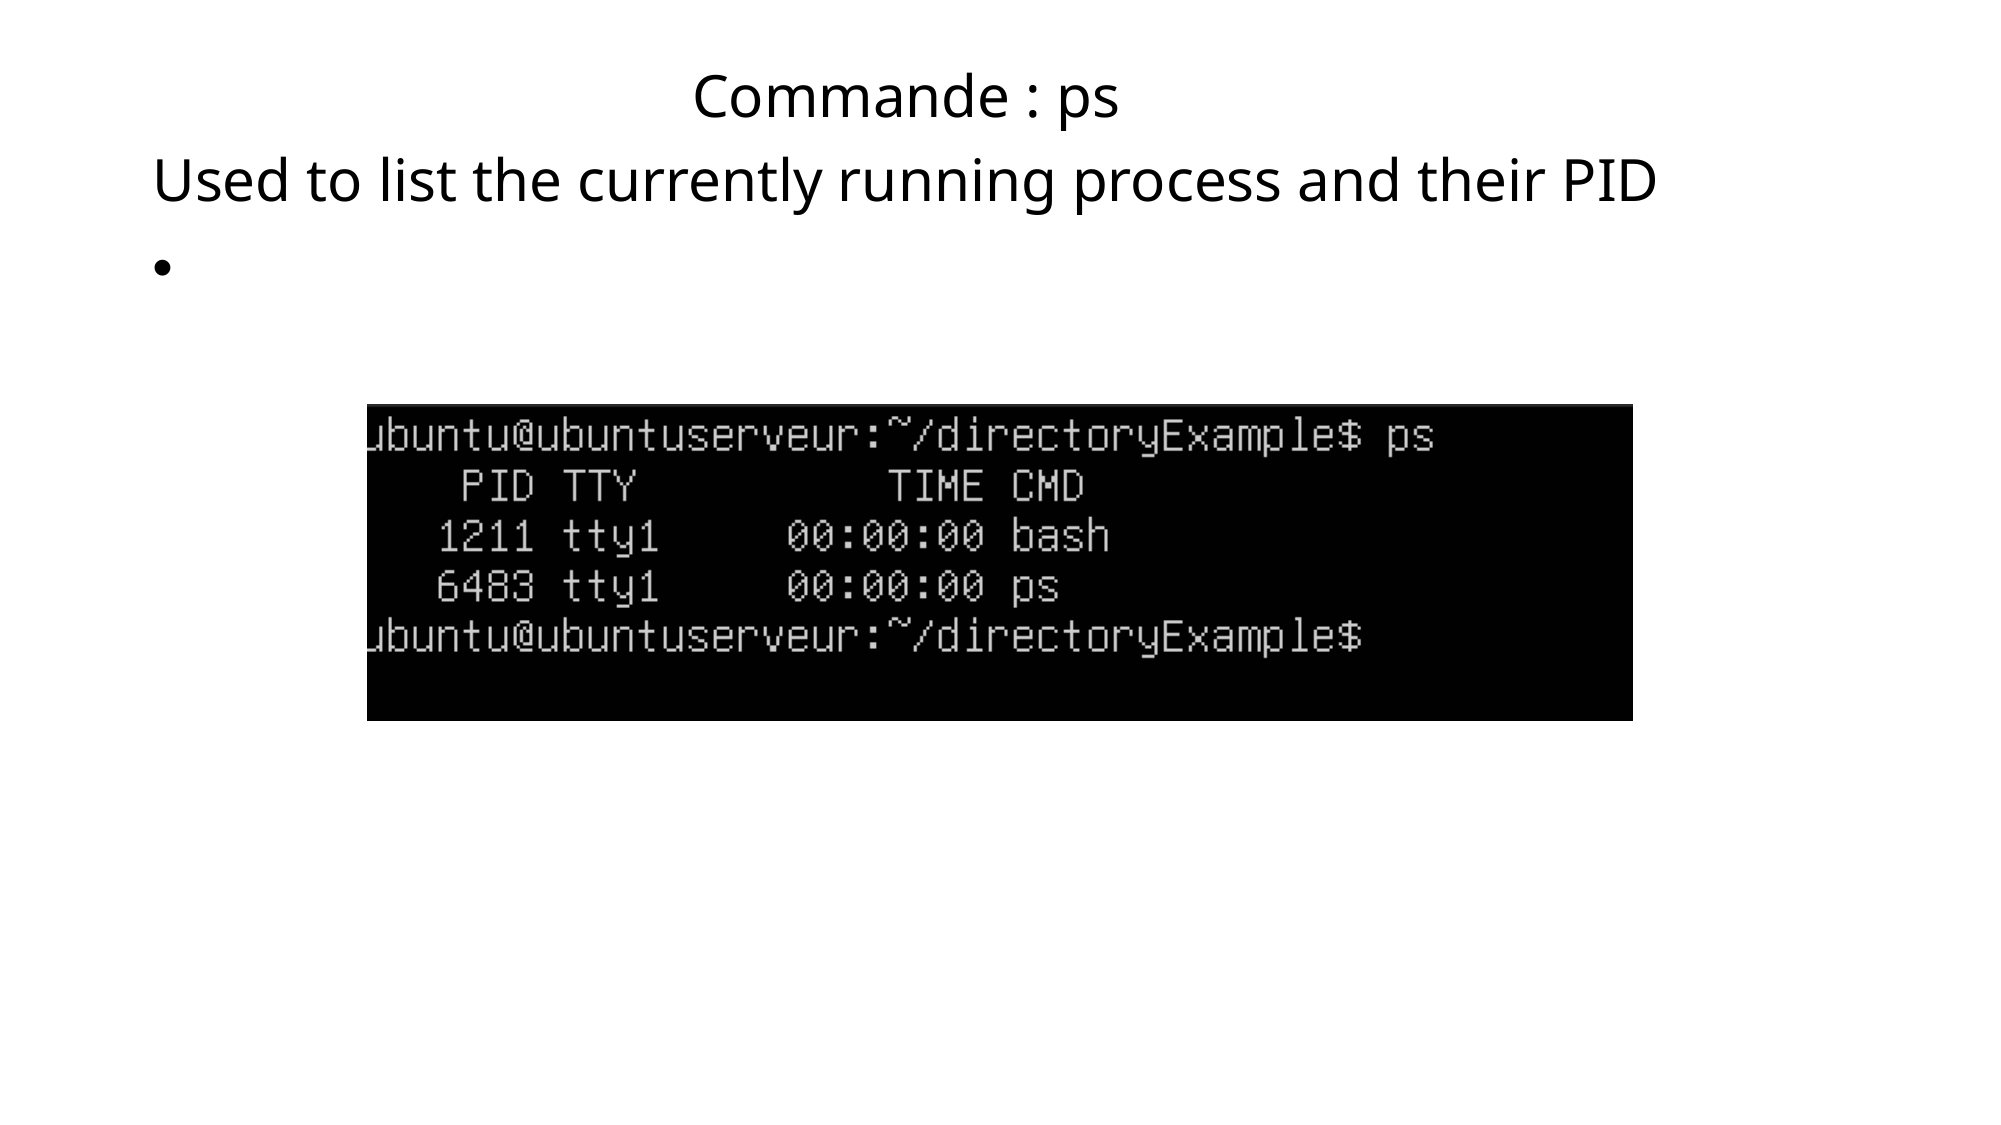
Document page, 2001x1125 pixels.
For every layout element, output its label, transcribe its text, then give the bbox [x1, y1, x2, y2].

list Commande : ps Used to list the currently running process and their PID [137, 59, 1863, 337]
picture [367, 404, 1633, 721]
